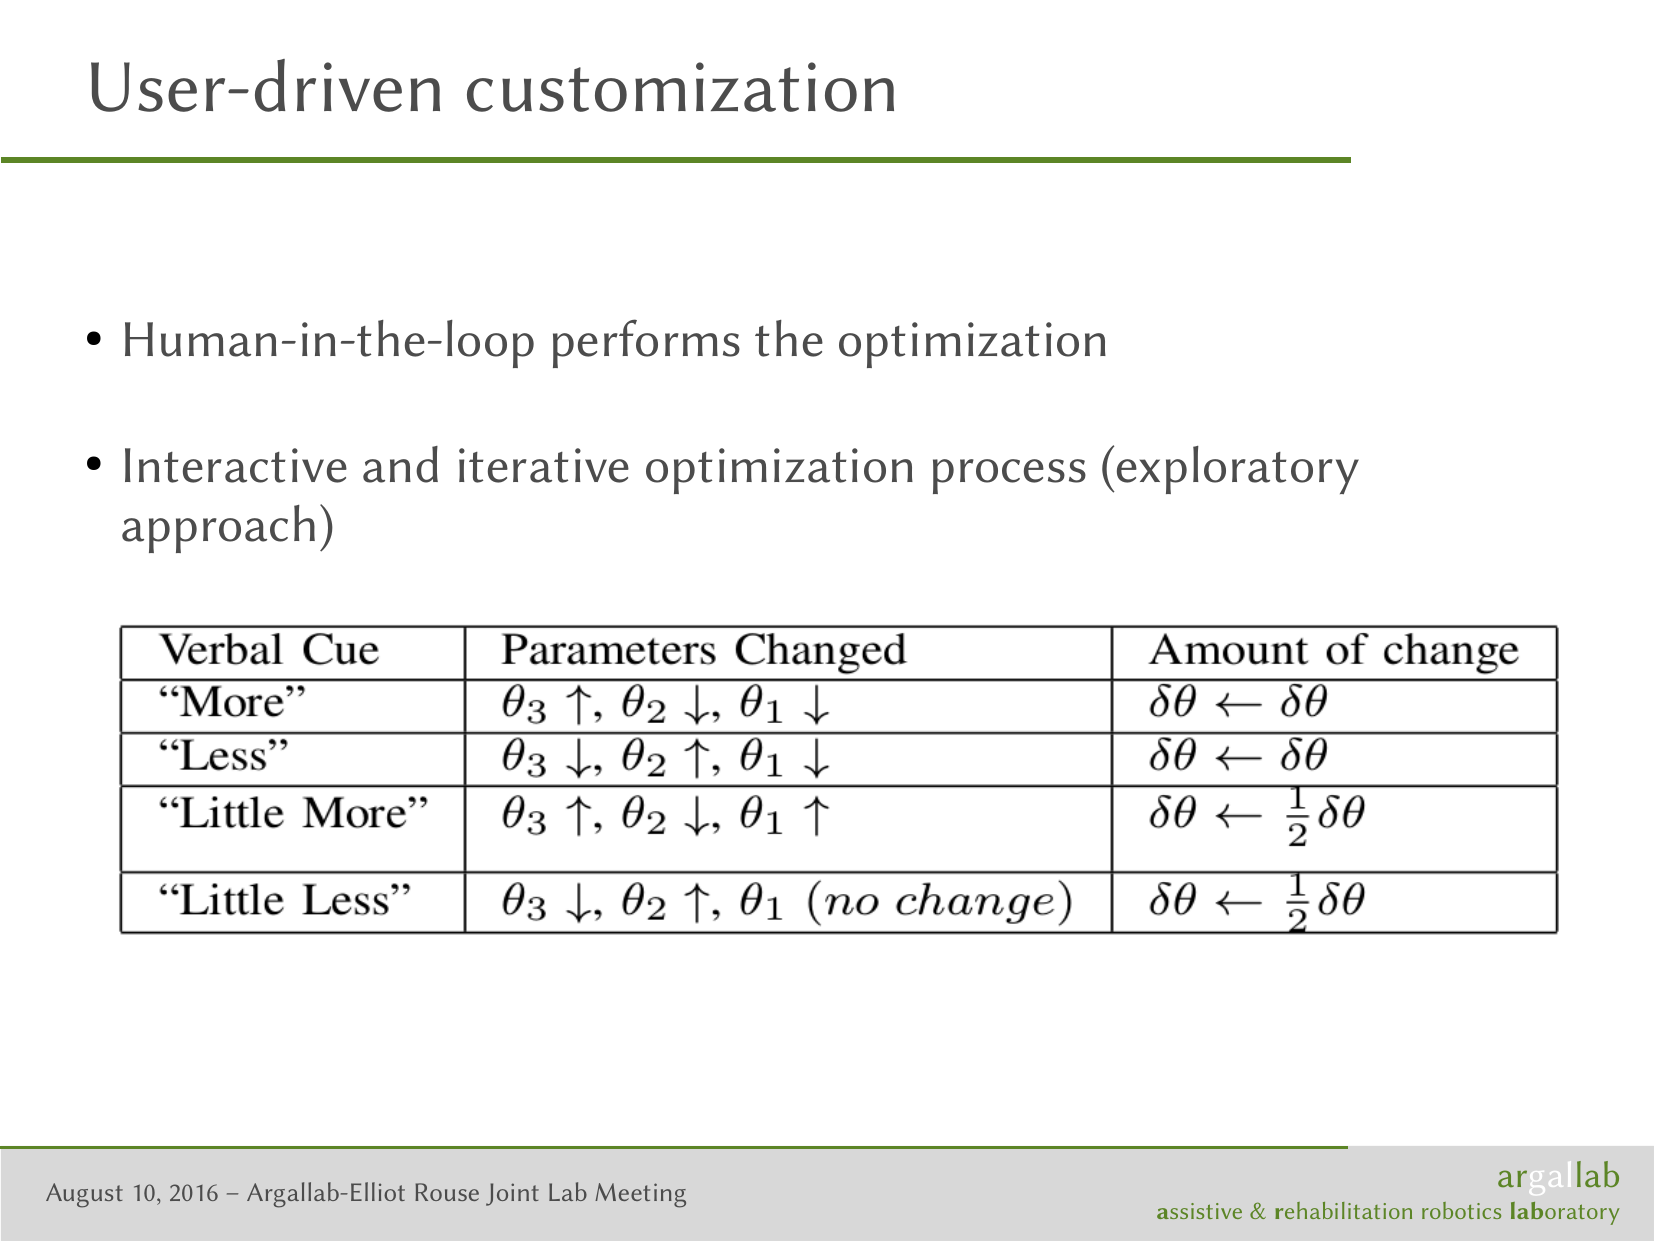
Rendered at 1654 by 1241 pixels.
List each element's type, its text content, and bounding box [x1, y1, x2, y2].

text_box Human-in-the-loop performs the optimization Interactive and iterative optimization process (exploratory approach) [69, 302, 1561, 563]
picture [56, 577, 1595, 961]
text_box User-driven customization [69, 36, 1621, 138]
